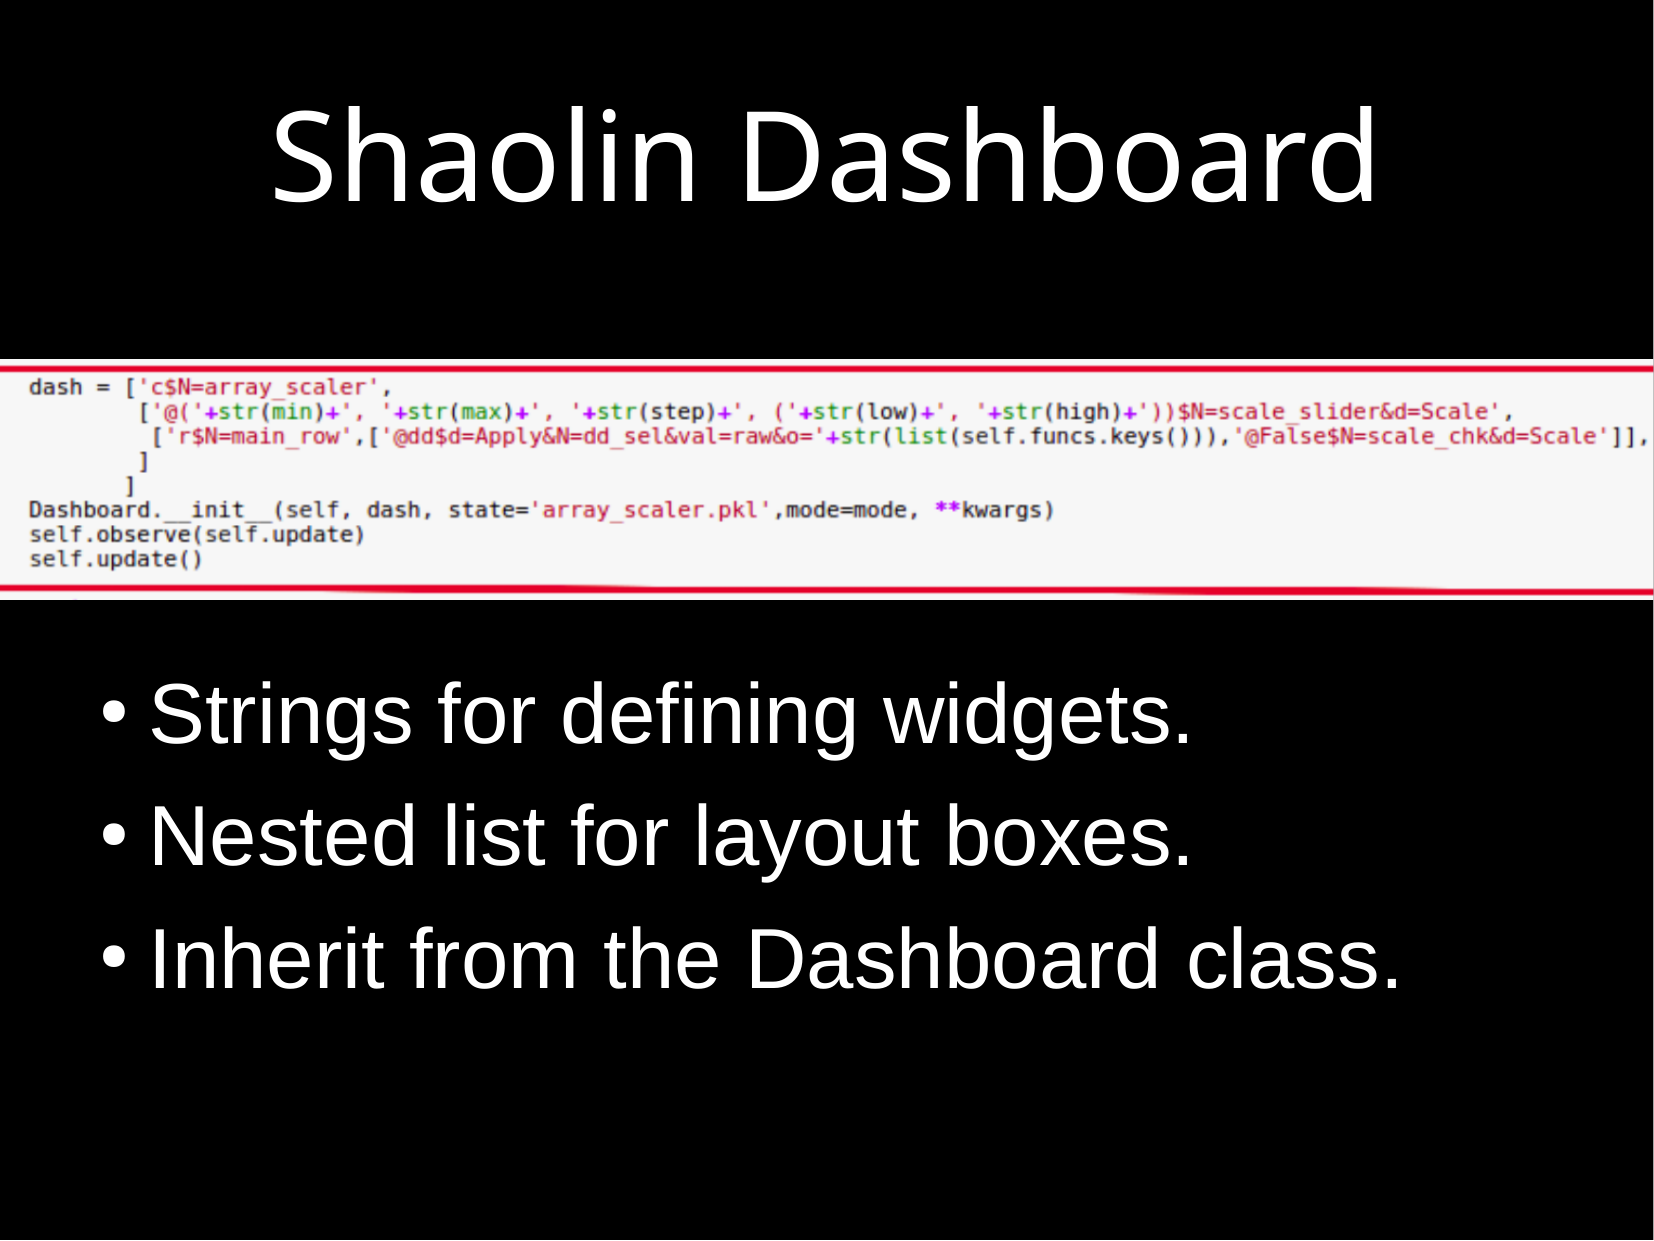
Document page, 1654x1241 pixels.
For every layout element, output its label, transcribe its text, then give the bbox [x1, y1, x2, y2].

picture [0, 359, 1654, 601]
list Strings for defining widgets. Nested list for layout boxes. Inherit from the Dashboard class. [82, 665, 1571, 1009]
title Shaolin Dashboard [82, 49, 1571, 257]
